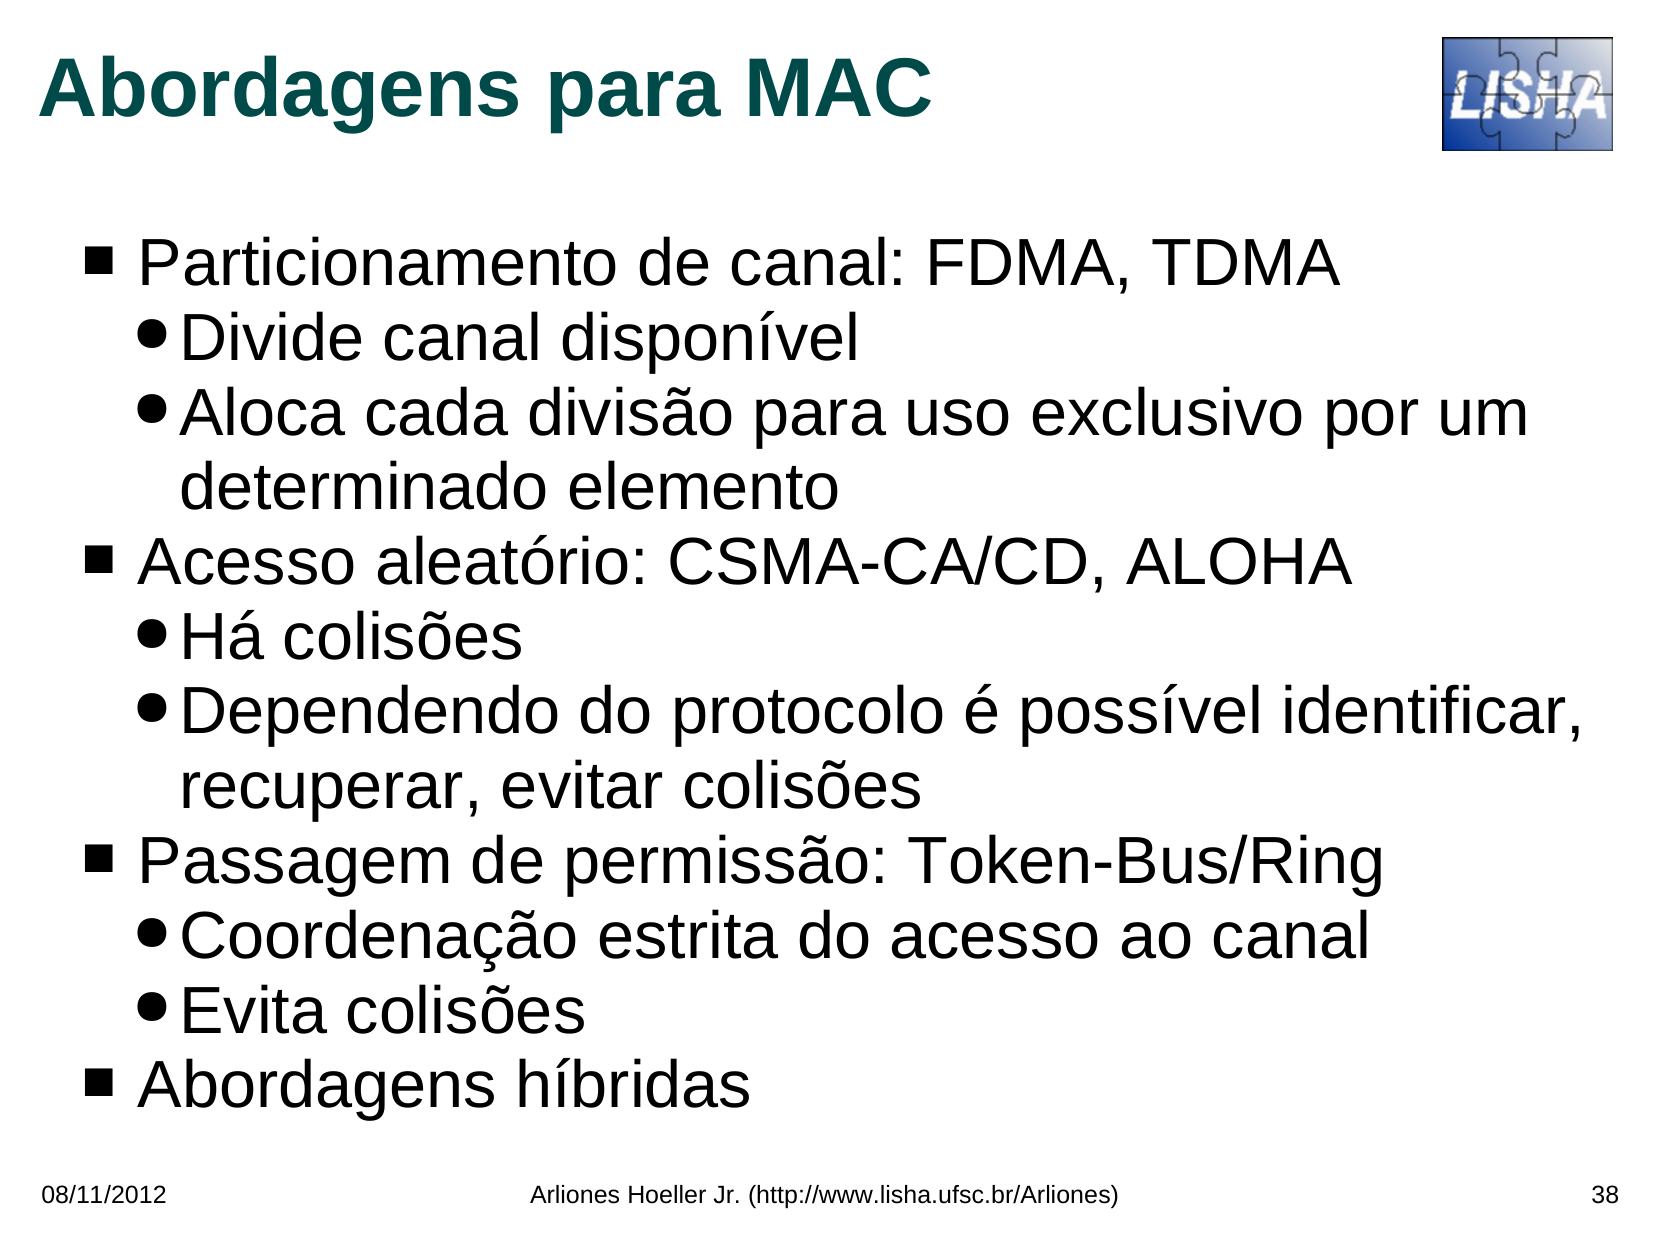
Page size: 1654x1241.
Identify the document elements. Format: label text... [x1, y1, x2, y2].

picture [1442, 37, 1613, 151]
title Abordagens para MAC [37, 37, 1426, 151]
list Particionamento de canal: FDMA, TDMA Divide canal disponível Aloca cada divisão para uso exclusivo por um determinado elemento Acesso aleatório: CSMA-CA/CD, ALOHA Há colisões Dependendo do protocolo é possível identificar, recuperar, evitar colisões Passagem de permissão: Token-Bus/Ring Coordenação estrita do acesso ao canal Evita colisões Abordagens híbridas [37, 225, 1613, 1163]
